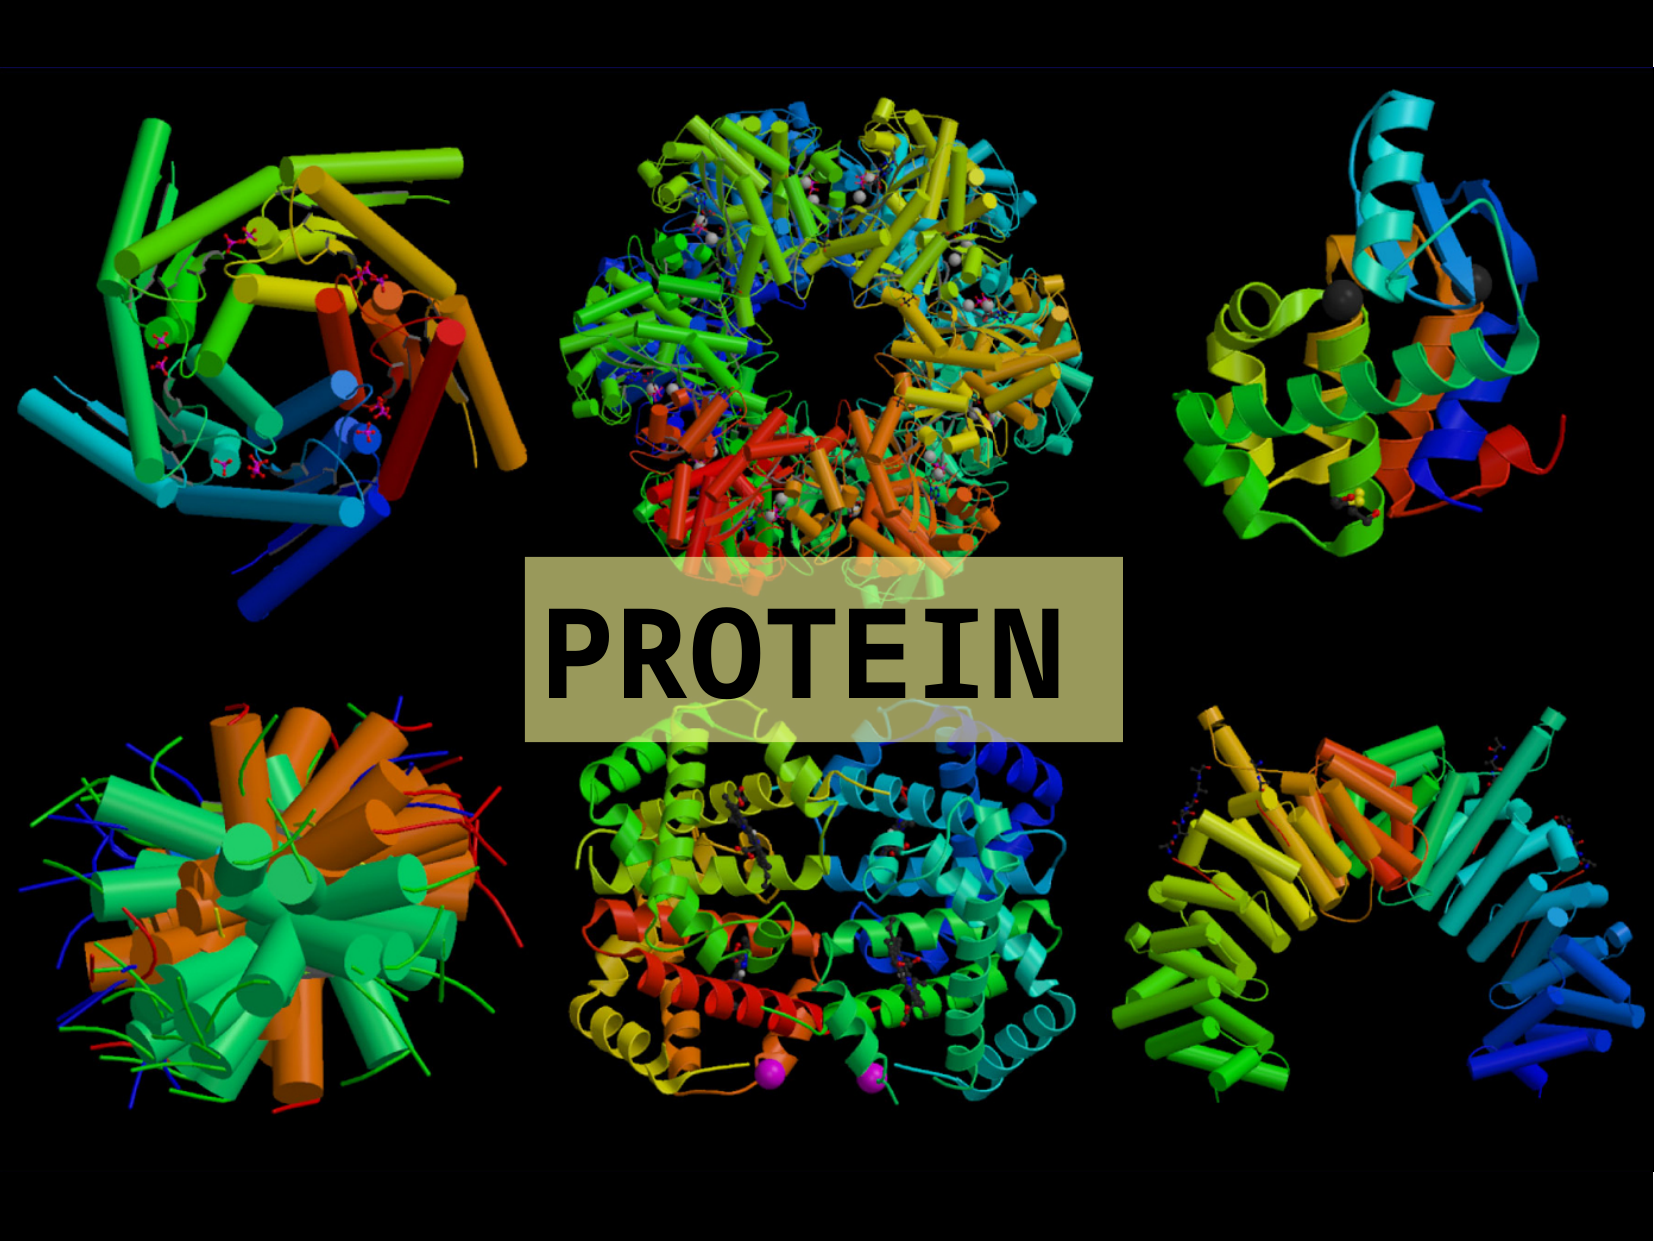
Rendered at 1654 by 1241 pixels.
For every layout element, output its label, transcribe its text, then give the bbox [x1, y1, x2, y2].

text_box PROTEIN [524, 556, 1123, 718]
picture [0, 67, 1654, 1172]
